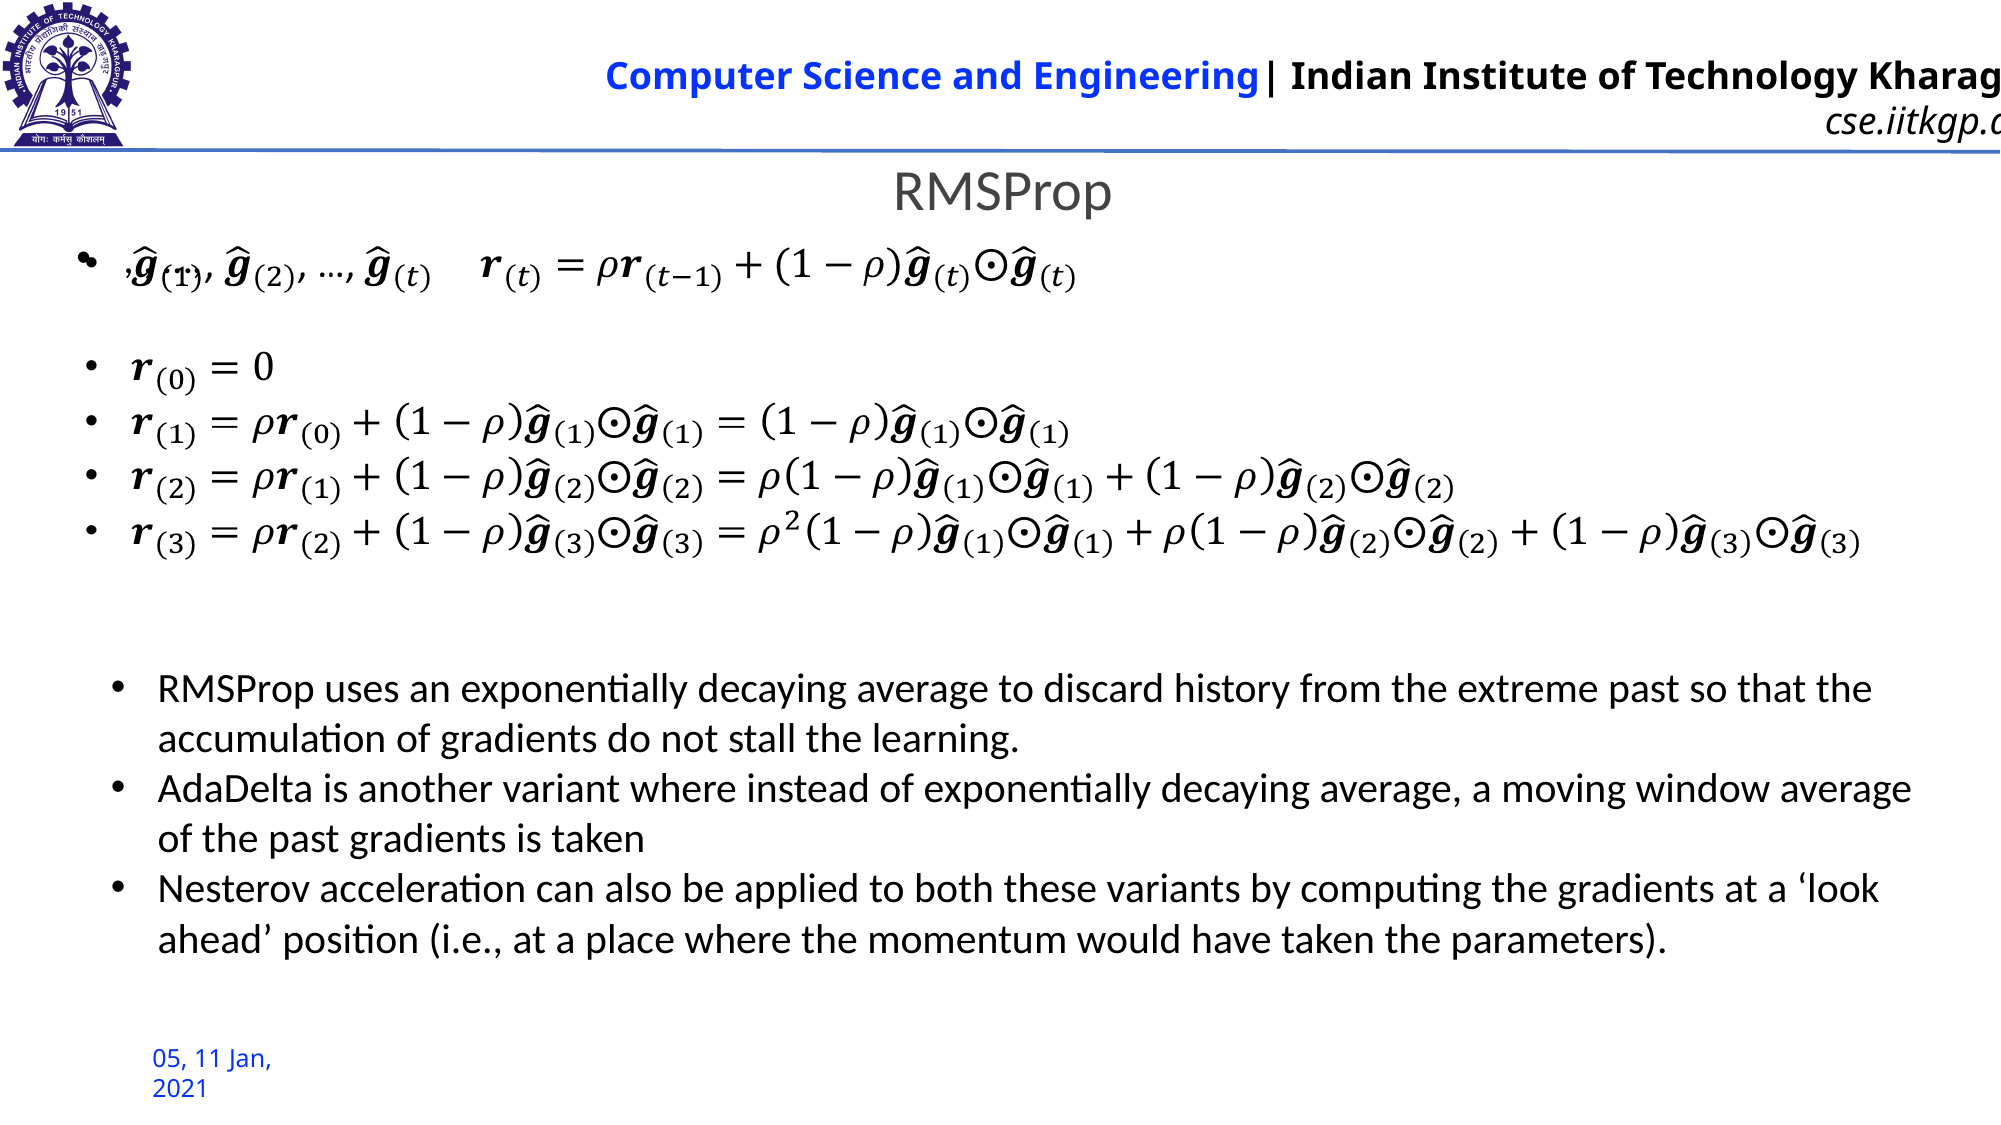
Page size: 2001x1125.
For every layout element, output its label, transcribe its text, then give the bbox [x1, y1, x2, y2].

text_box RMSProp uses an exponentially decaying average to discard history from the extreme past so that the accumulation of gradients do not stall the learning. AdaDelta is another variant where instead of exponentially decaying average, a moving window average of the past gradients is taken Nesterov acceleration can also be applied to both these variants by computing the gradients at a ‘look ahead’ position (i.e., at a place where the momentum would have taken the parameters). [96, 653, 1939, 969]
text_box RMSProp [305, 136, 1702, 224]
slide_number 05, 11 Jan, 2021 [137, 1042, 331, 1103]
picture [2, 2, 131, 147]
text_box [61, 224, 1939, 631]
